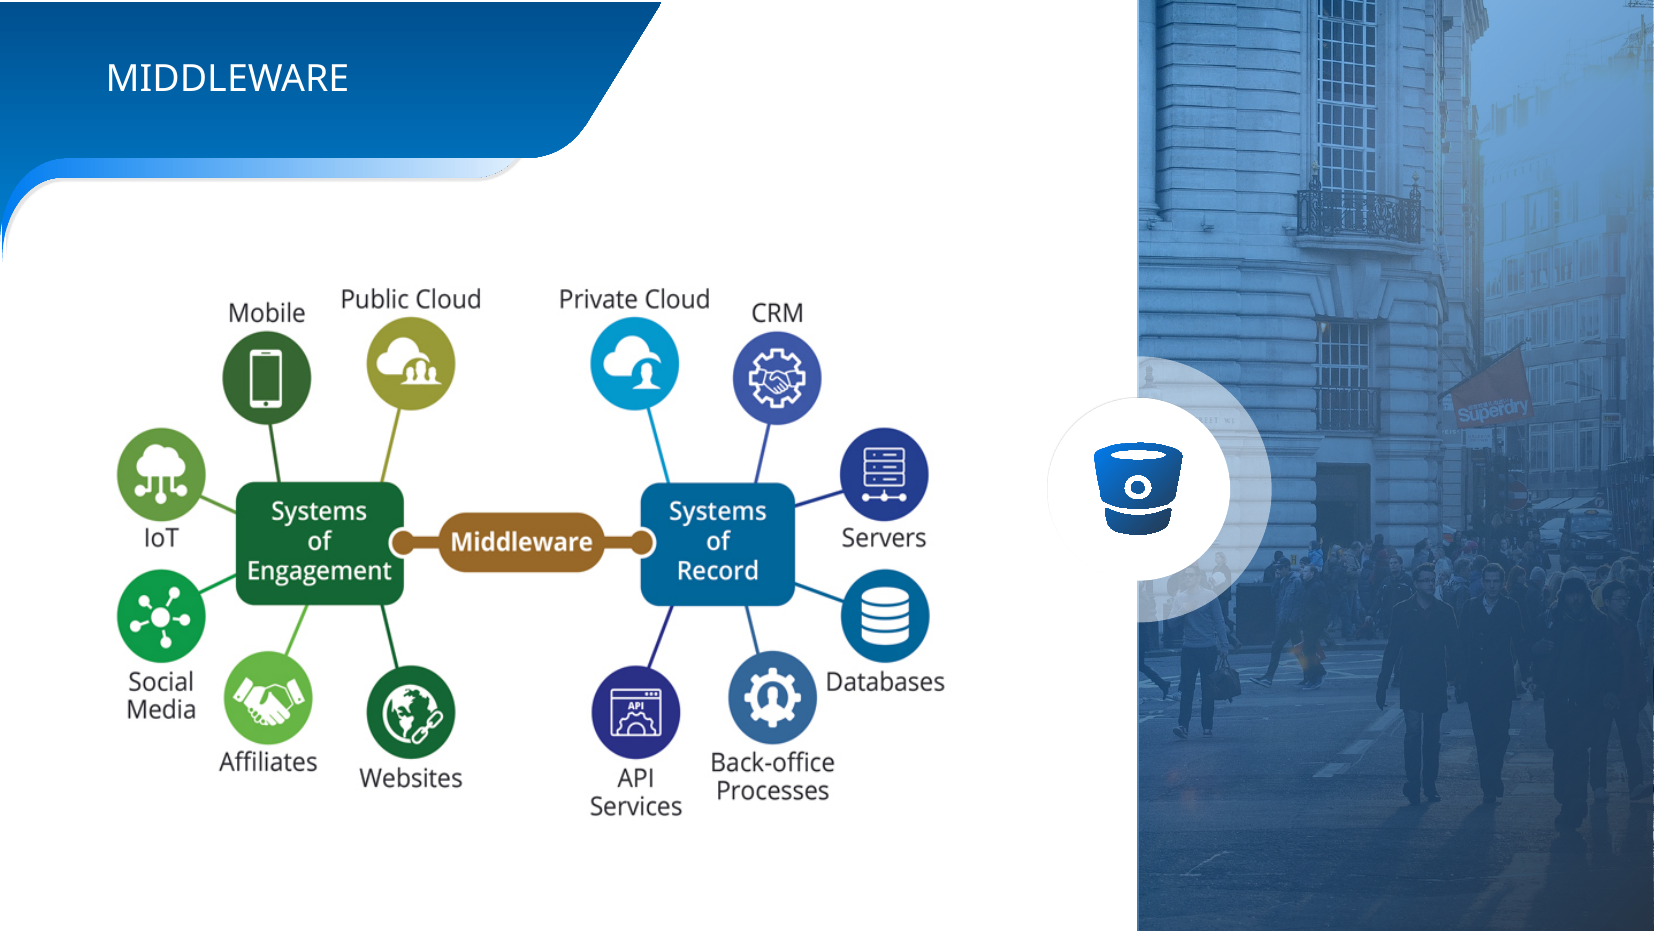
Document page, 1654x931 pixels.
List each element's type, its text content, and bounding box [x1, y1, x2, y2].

text_box [0, 2, 662, 263]
picture [106, 276, 969, 827]
text_box MIDDLEWARE [90, 46, 365, 152]
text_box [1005, 0, 1654, 931]
